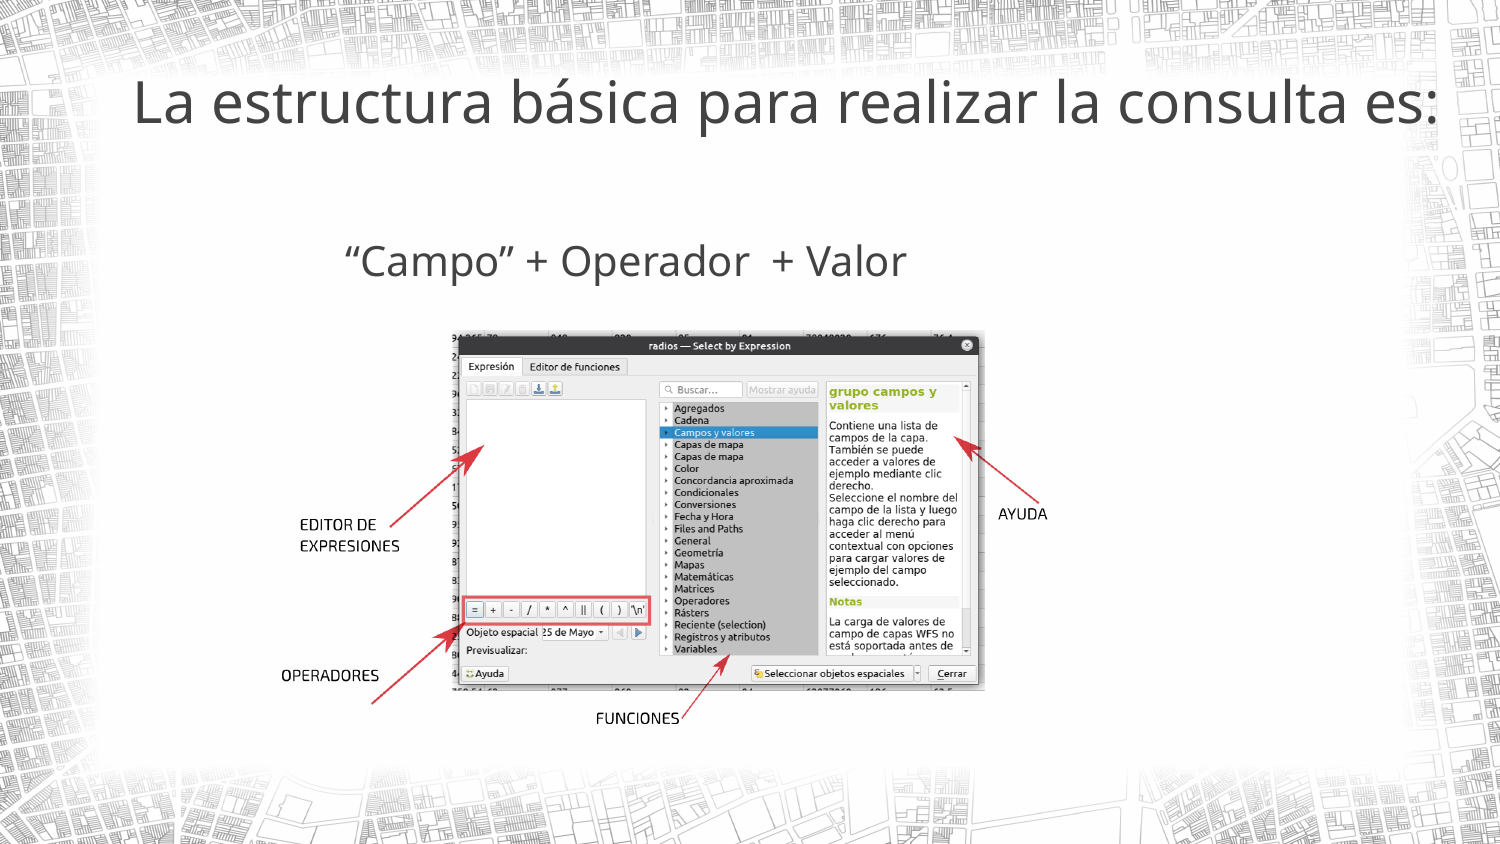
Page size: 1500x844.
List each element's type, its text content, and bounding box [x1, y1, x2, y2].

text_box La estructura básica para realizar la consulta es: [118, 57, 1477, 213]
text_box “Campo” + Operador + Valor [330, 224, 1063, 337]
picture [0, 0, 1500, 844]
